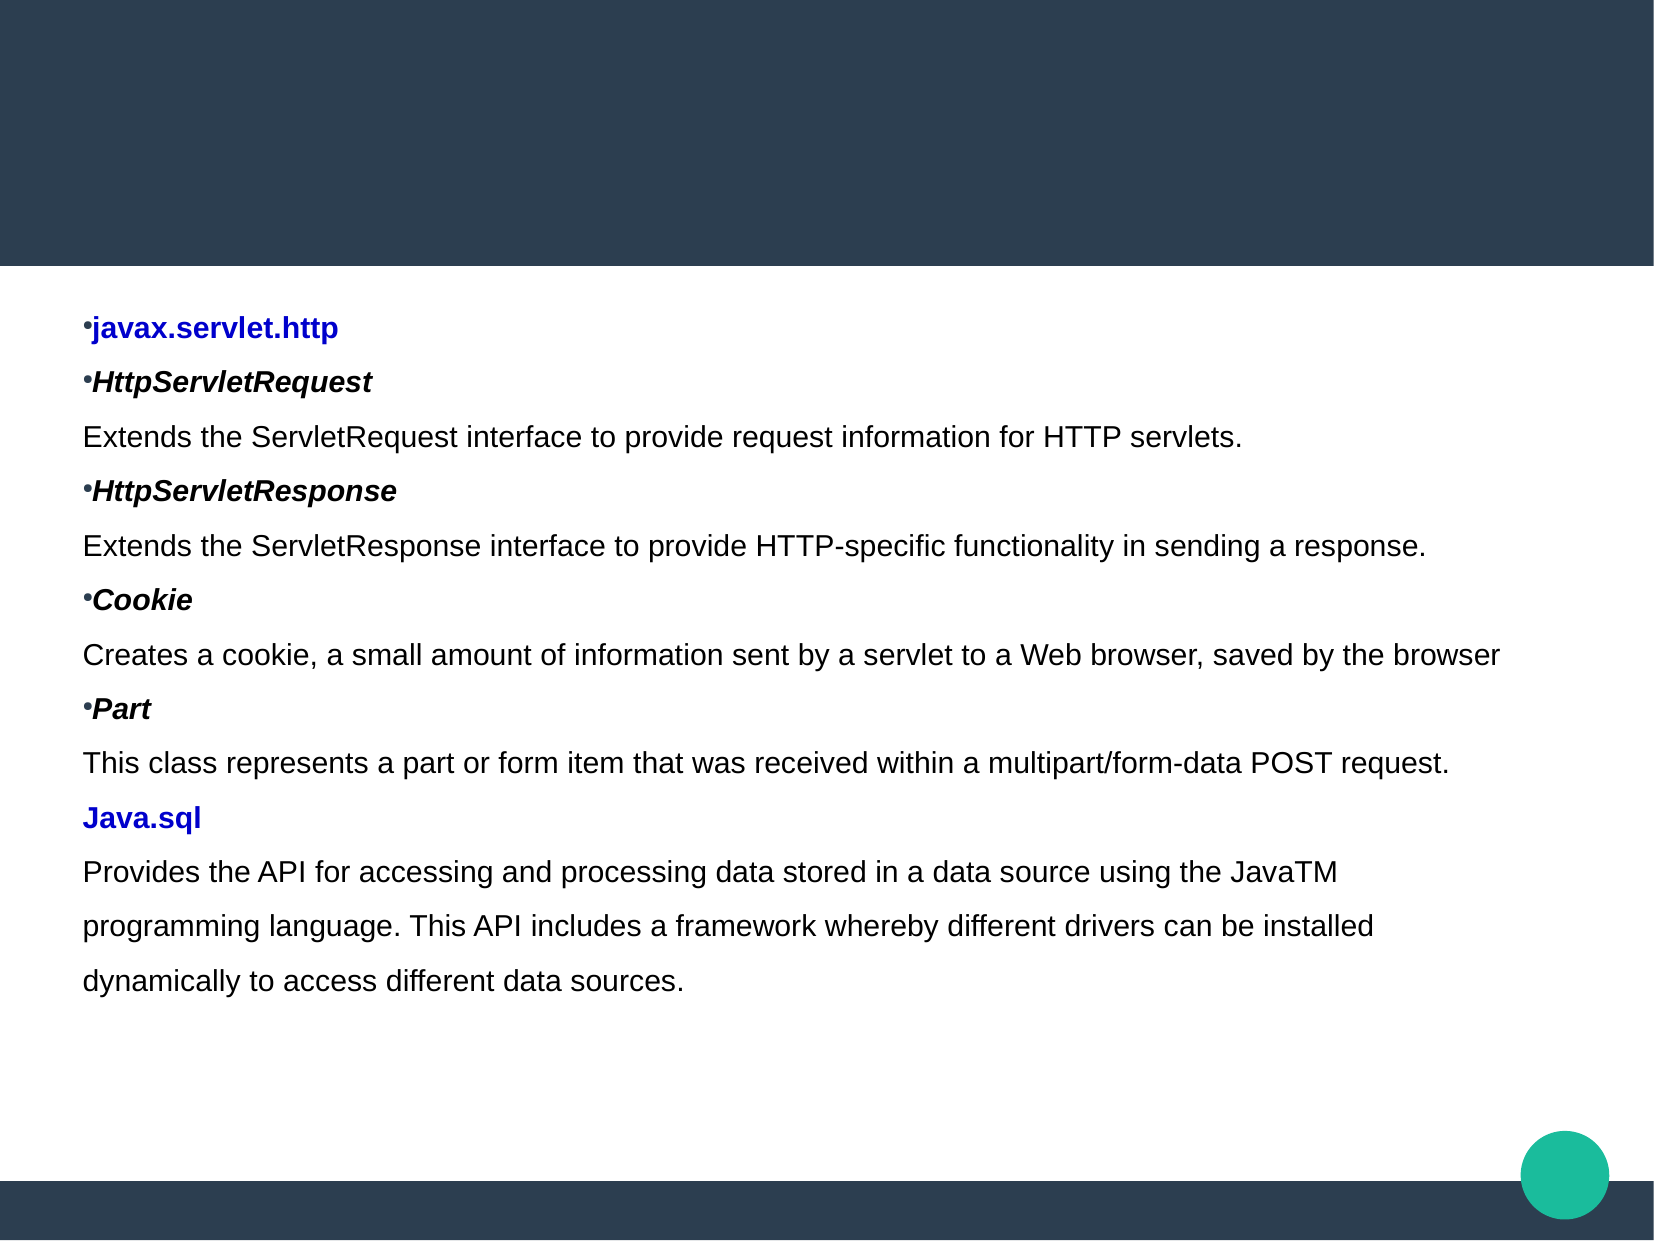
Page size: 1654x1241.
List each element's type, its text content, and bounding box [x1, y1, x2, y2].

list javax.servlet.http HttpServletRequest Extends the ServletRequest interface to provide request information for HTTP servlets. HttpServletResponse Extends the ServletResponse interface to provide HTTP-specific functionality in sending a response. Cookie Creates a cookie, a small amount of information sent by a servlet to a Web browser, saved by the browser Part This class represents a part or form item that was received within a multipart/form-data POST request. Java.sql Provides the API for accessing and processing data stored in a data source using the JavaTM programming language. This API includes a framework whereby different drivers can be installed dynamically to access different data sources. [82, 290, 1571, 1010]
